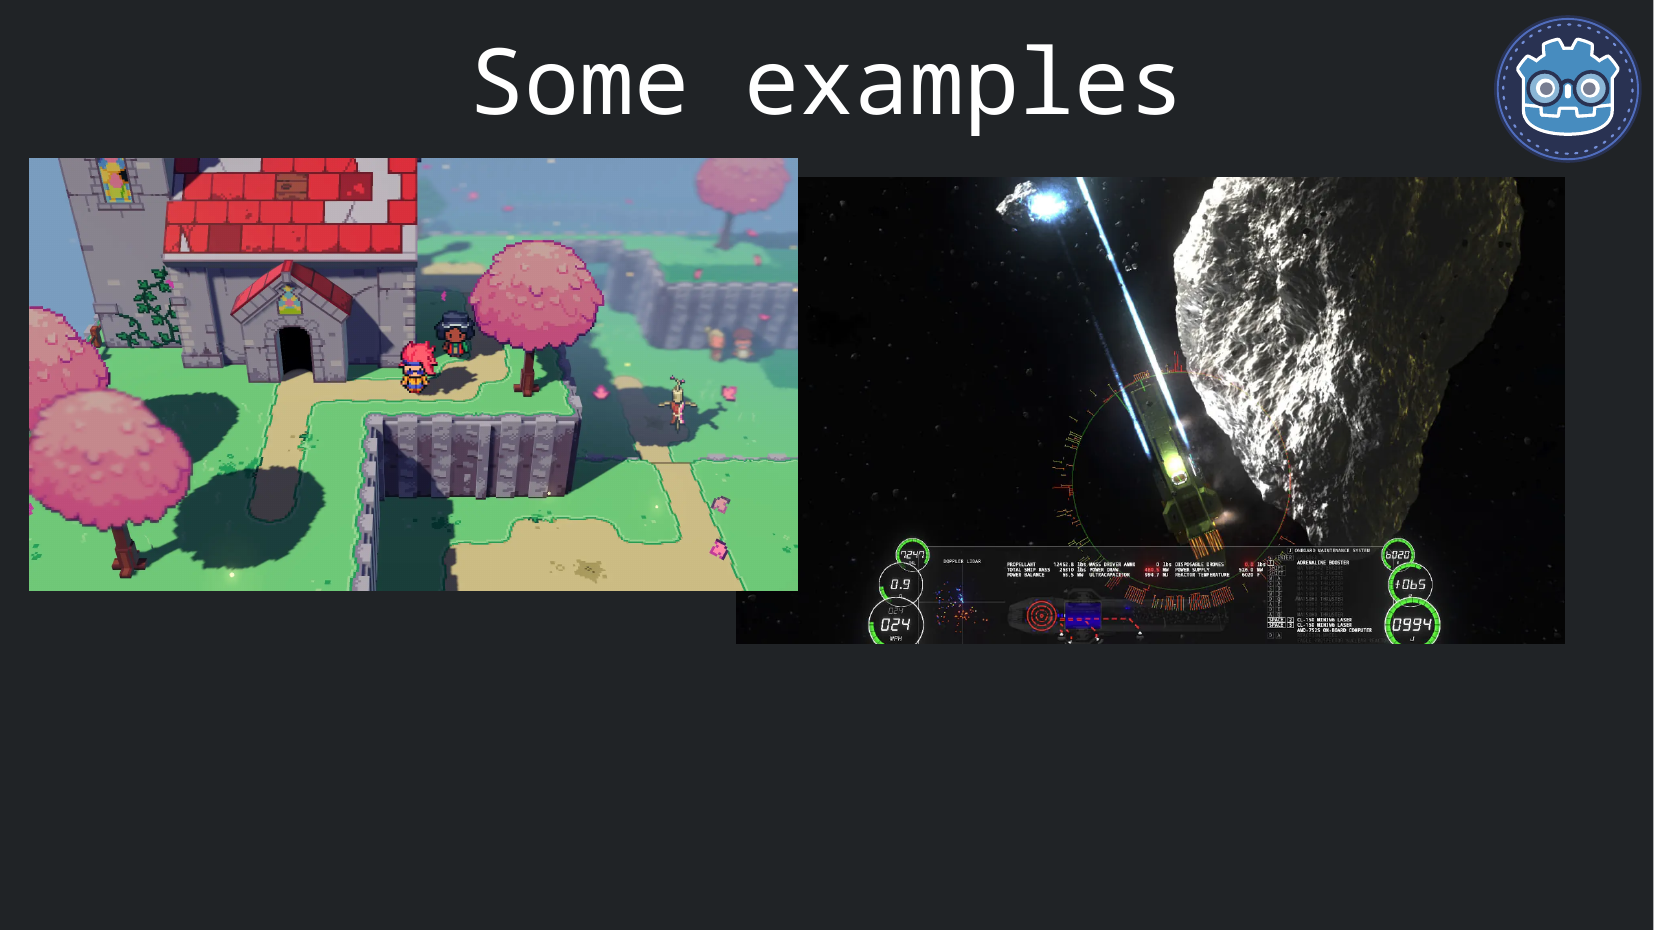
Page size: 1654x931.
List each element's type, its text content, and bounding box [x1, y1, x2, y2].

picture [1493, 15, 1642, 163]
picture [29, 158, 1565, 644]
title Some examples [82, 1, 1571, 157]
